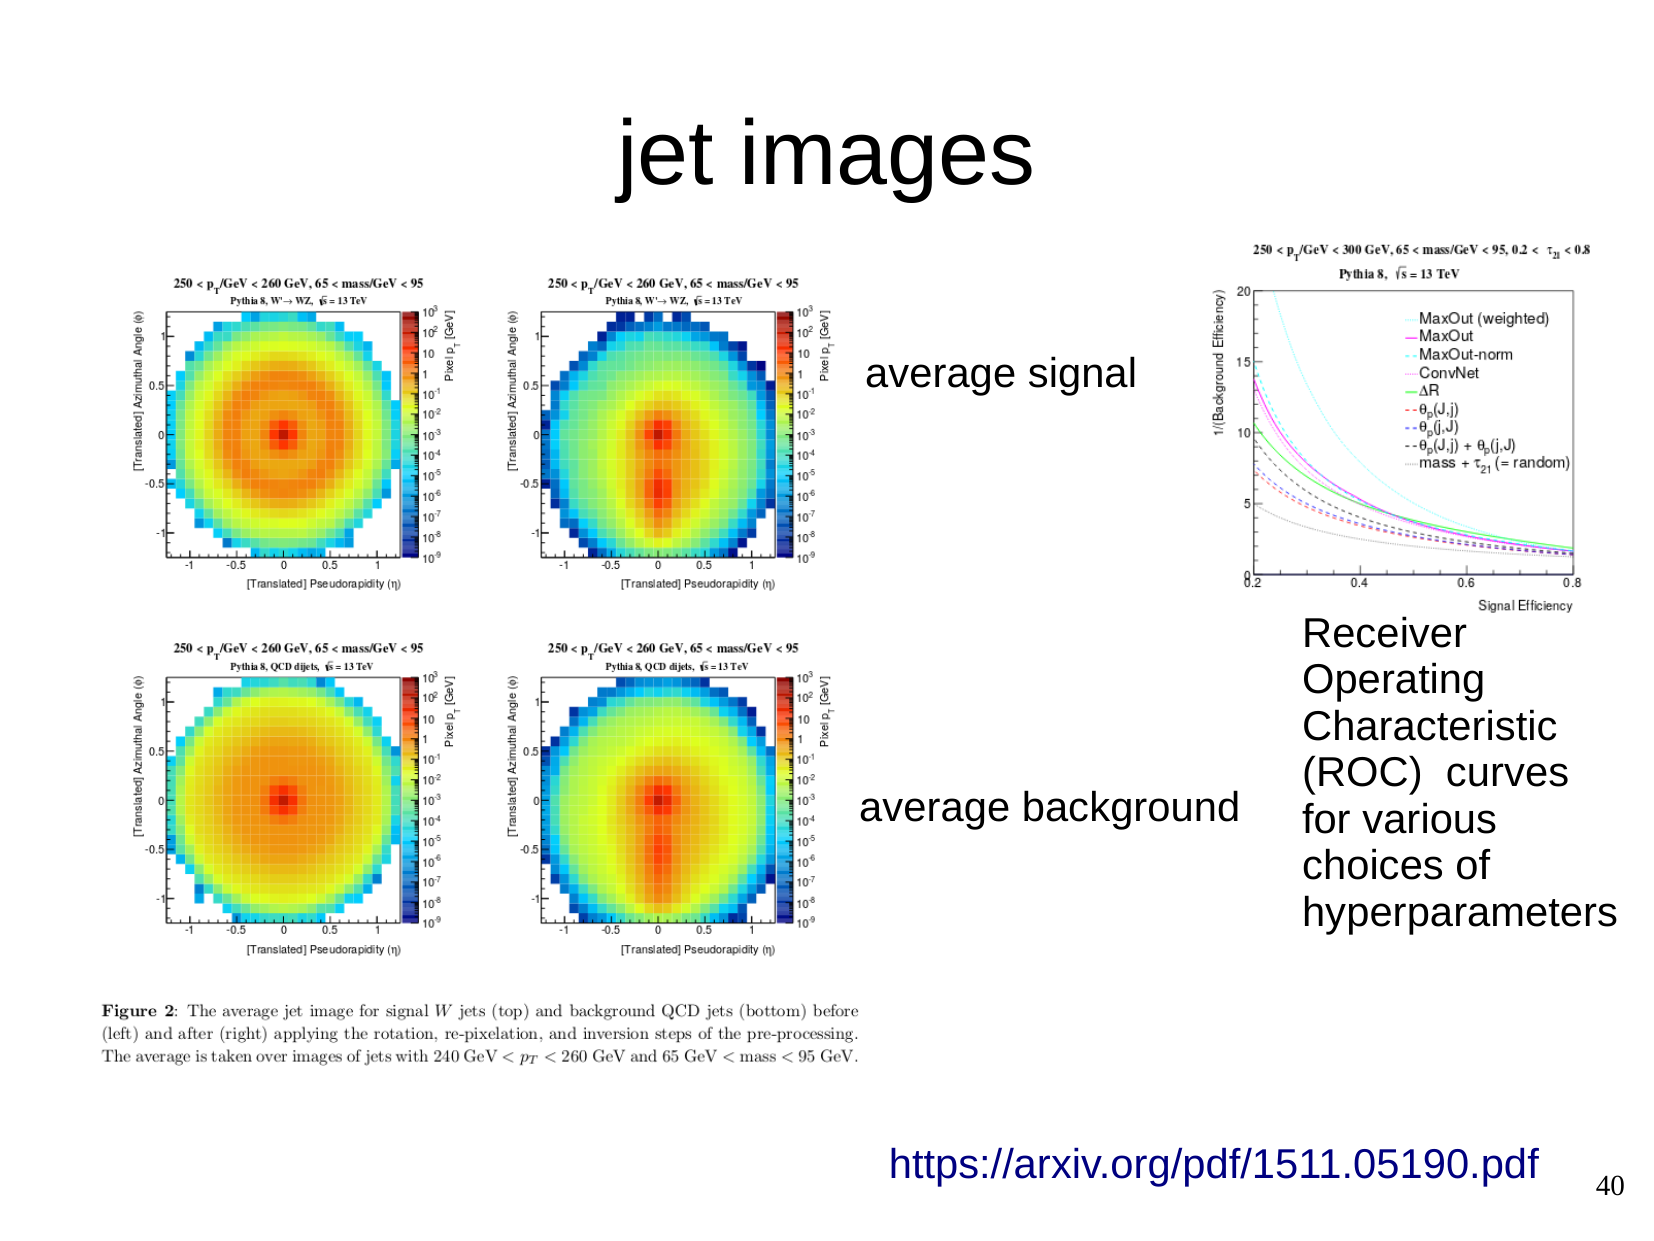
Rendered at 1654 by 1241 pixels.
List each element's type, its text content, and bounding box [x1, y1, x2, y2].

text_box https://arxiv.org/pdf/1511.05190.pdf [874, 1133, 1619, 1220]
text_box average signal [850, 342, 1157, 404]
picture [84, 263, 887, 1075]
picture [1157, 188, 1642, 651]
title jet images [82, 49, 1571, 257]
text_box average background [844, 776, 1287, 838]
text_box Receiver Operating Characteristic (ROC) curves for various choices of hyperparameters [1287, 602, 1654, 989]
